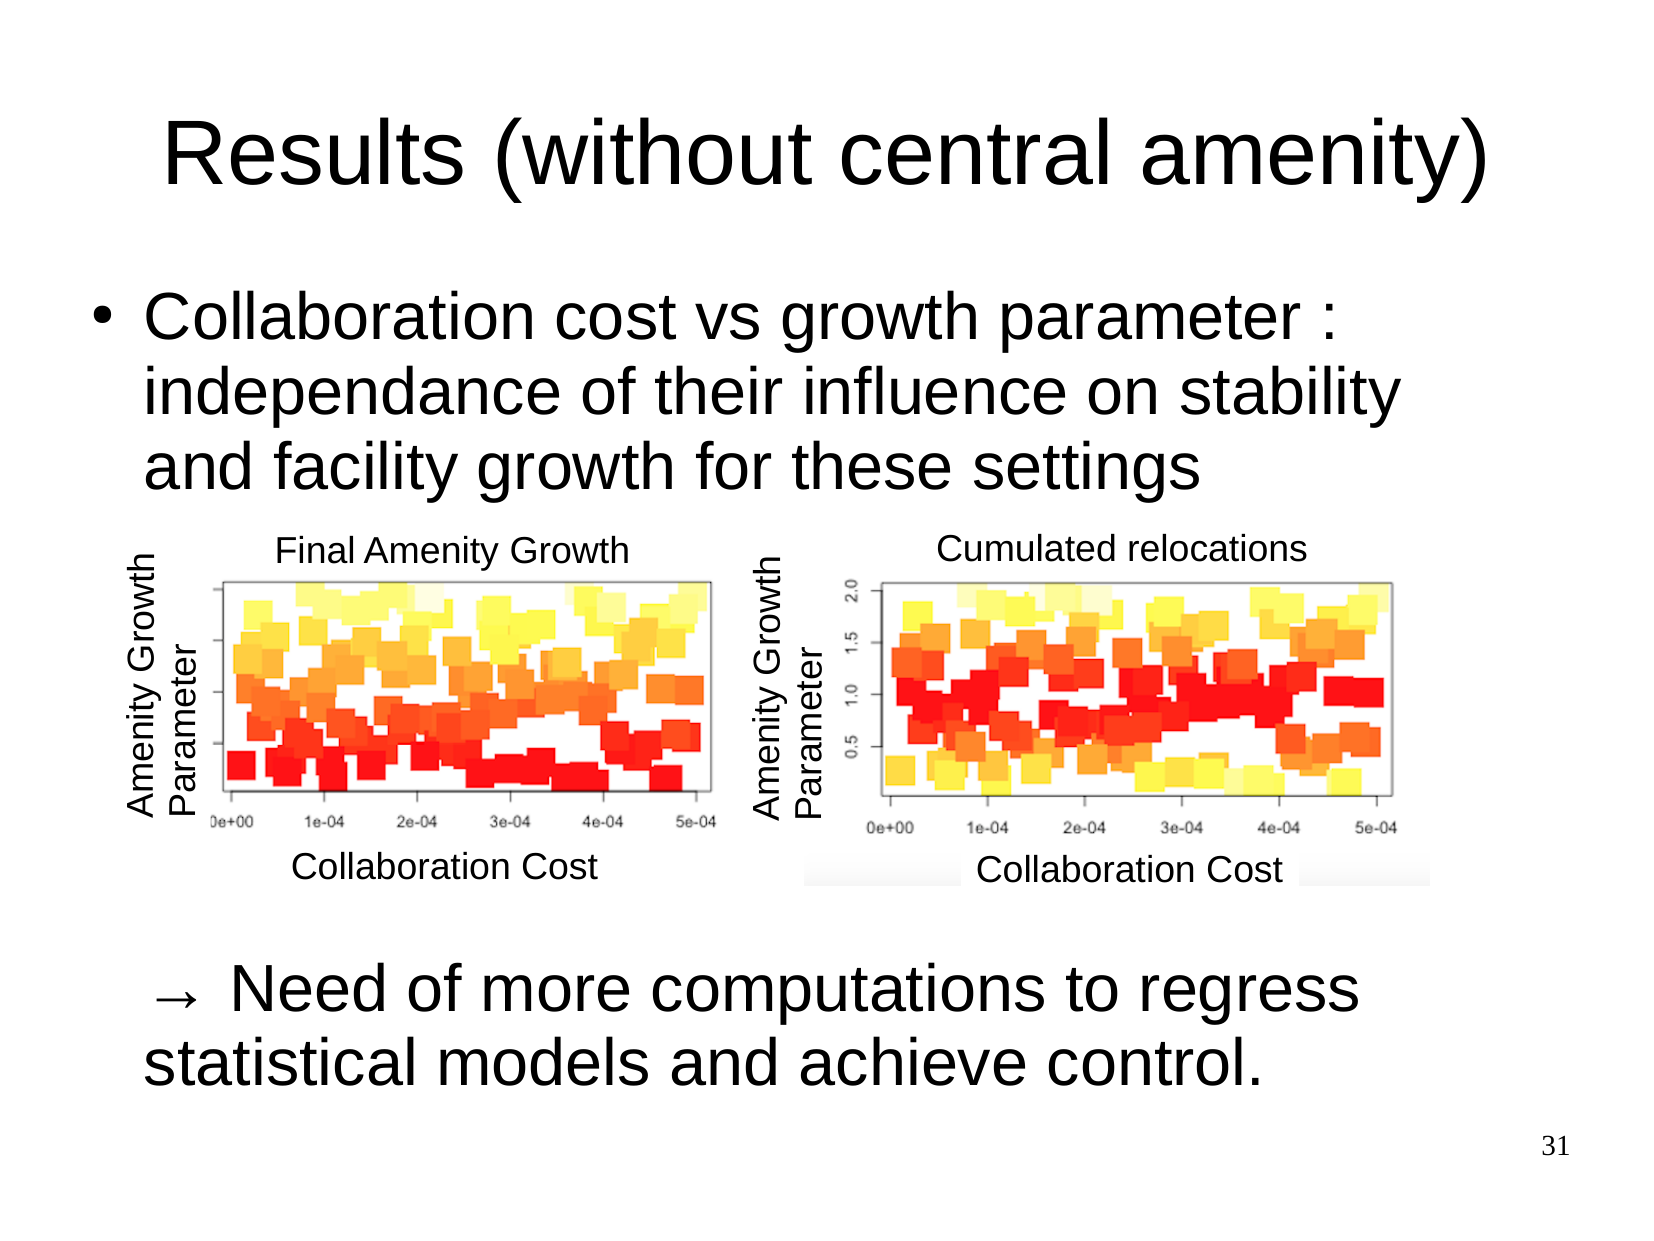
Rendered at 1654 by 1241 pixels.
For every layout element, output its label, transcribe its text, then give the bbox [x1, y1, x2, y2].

list Collaboration cost vs growth parameter : independance of their influence on stability and facility growth for these settings → Need of more computations to regress statistical models and achieve control. [72, 279, 1529, 999]
title Results (without central amenity) [82, 49, 1571, 257]
